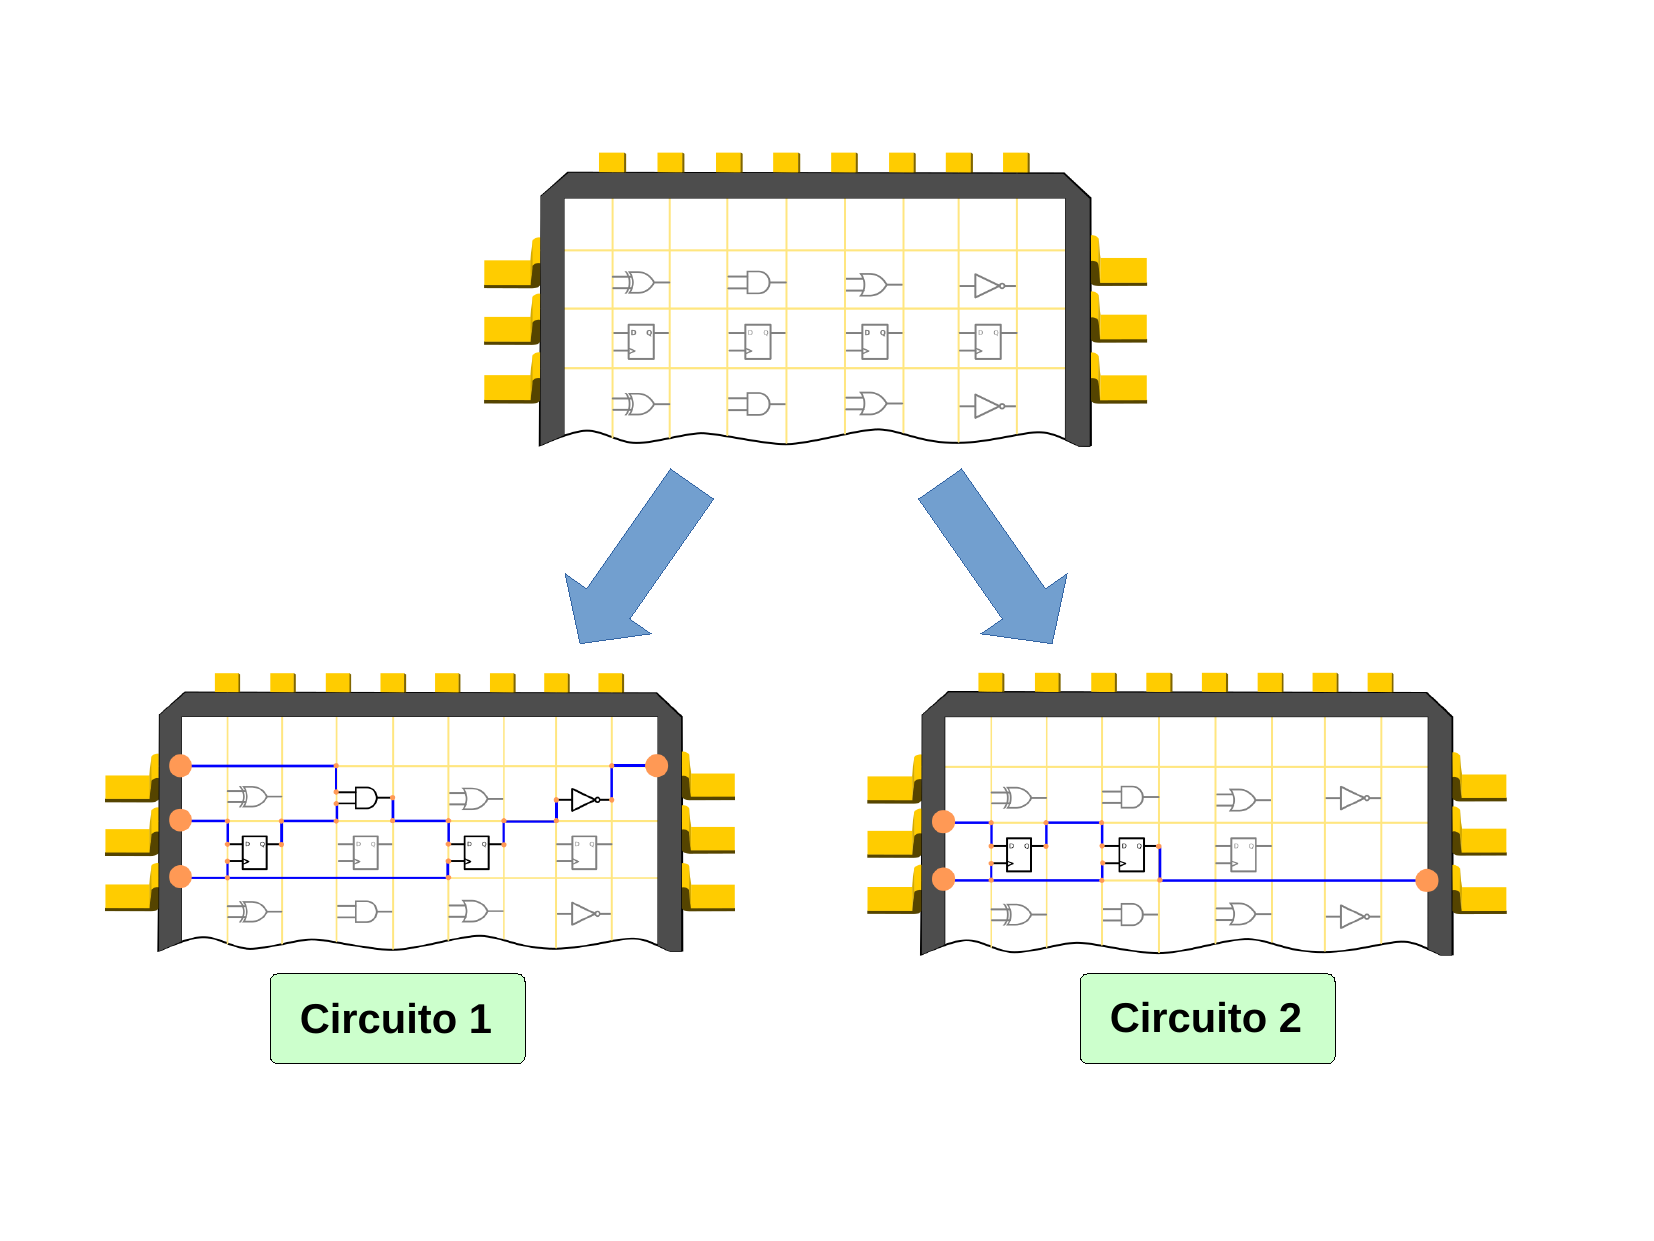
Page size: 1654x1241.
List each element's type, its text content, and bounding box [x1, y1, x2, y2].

text_box [565, 468, 714, 644]
text_box [1080, 973, 1336, 1064]
text_box Circuito 1 [285, 988, 511, 1050]
picture [480, 134, 1152, 464]
text_box [270, 973, 526, 1064]
picture [855, 658, 1520, 970]
text_box [918, 468, 1068, 644]
text_box Circuito 2 [1095, 987, 1321, 1049]
picture [105, 673, 735, 952]
